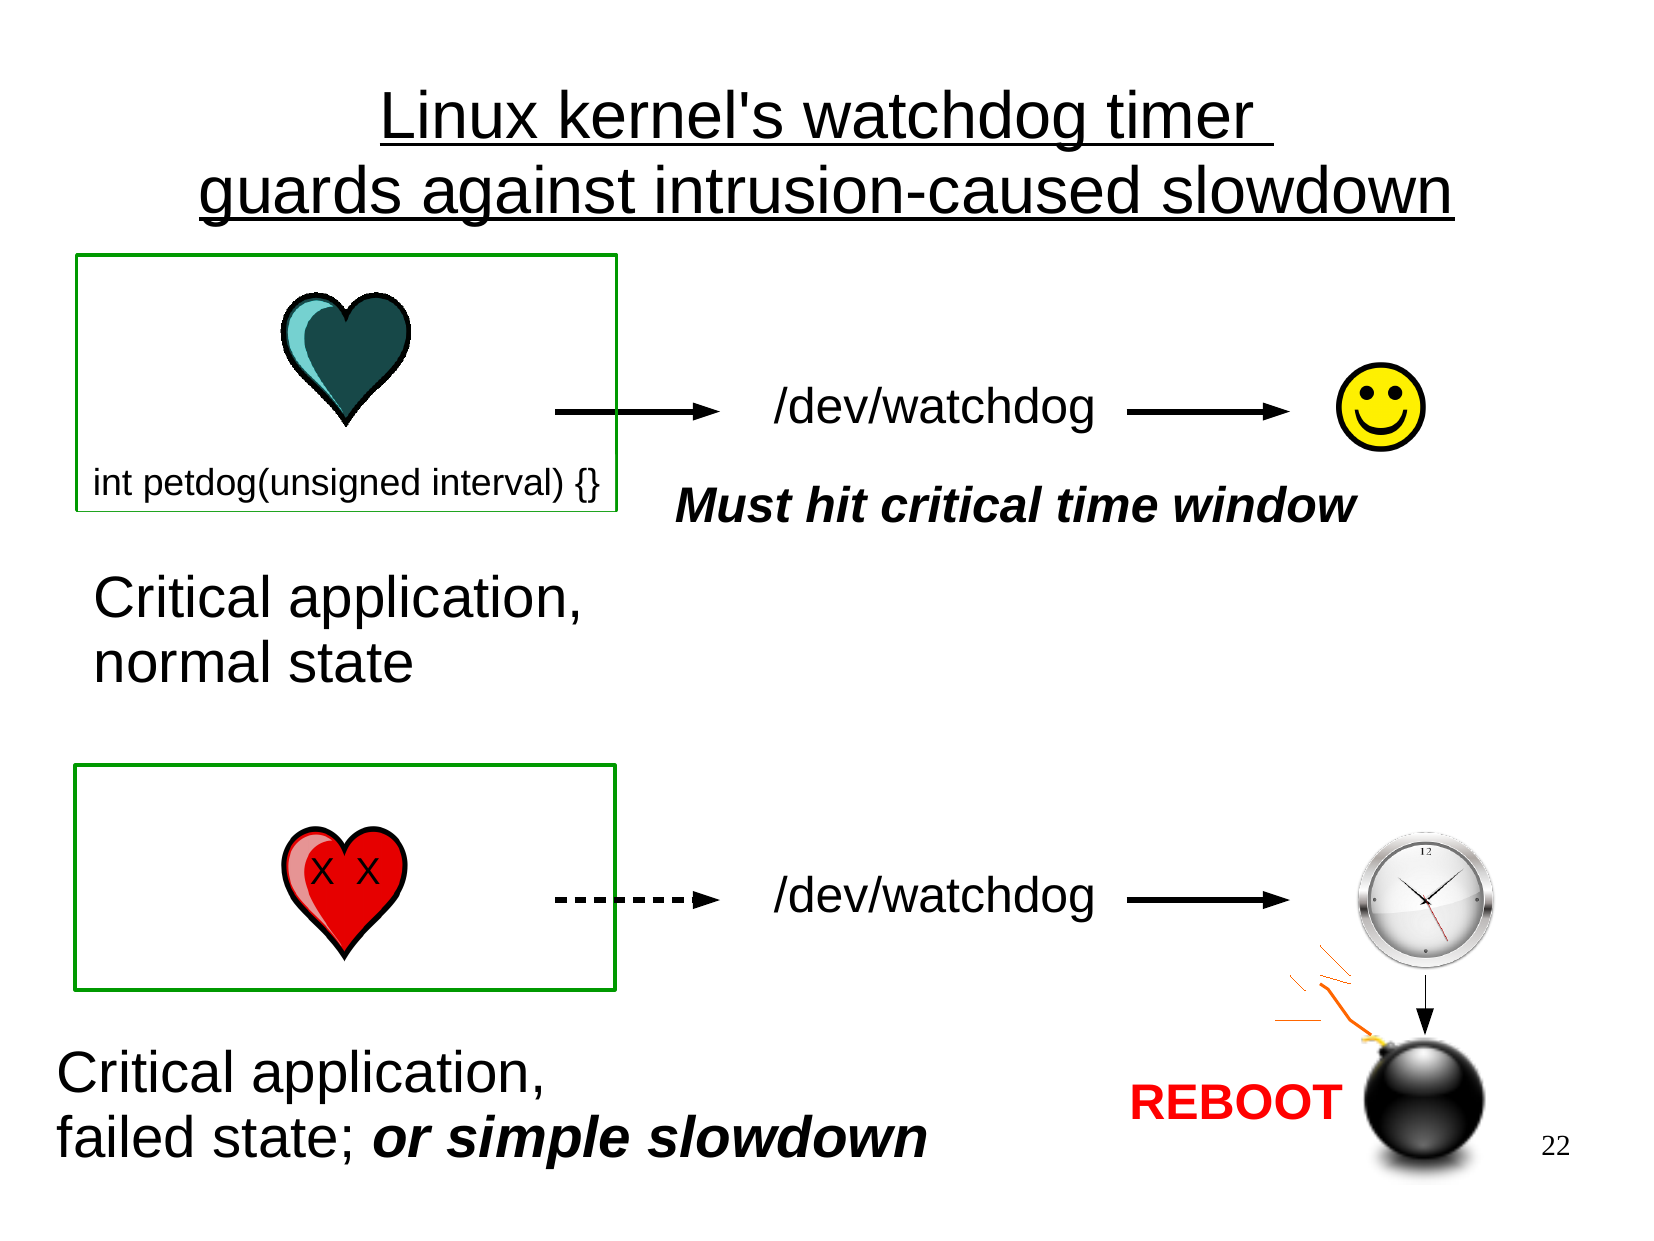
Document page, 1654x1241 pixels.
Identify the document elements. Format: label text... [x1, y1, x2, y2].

picture [1350, 1034, 1501, 1186]
text_box REBOOT [1114, 1066, 1358, 1138]
text_box X X [295, 843, 401, 901]
text_box /dev/watchdog [759, 859, 1112, 931]
text_box Critical application, normal state [79, 557, 600, 703]
picture [272, 818, 418, 969]
title Linux kernel's watchdog timer guards against intrusion-caused slowdown [82, 49, 1571, 257]
text_box Must hit critical time window [660, 469, 1371, 541]
picture [271, 284, 422, 436]
text_box int petdog(unsigned interval) {} [78, 454, 616, 512]
picture [1305, 329, 1456, 481]
text_box Critical application, failed state; or simple slowdown [42, 1032, 944, 1178]
picture [1350, 824, 1501, 976]
text_box /dev/watchdog [759, 370, 1112, 442]
